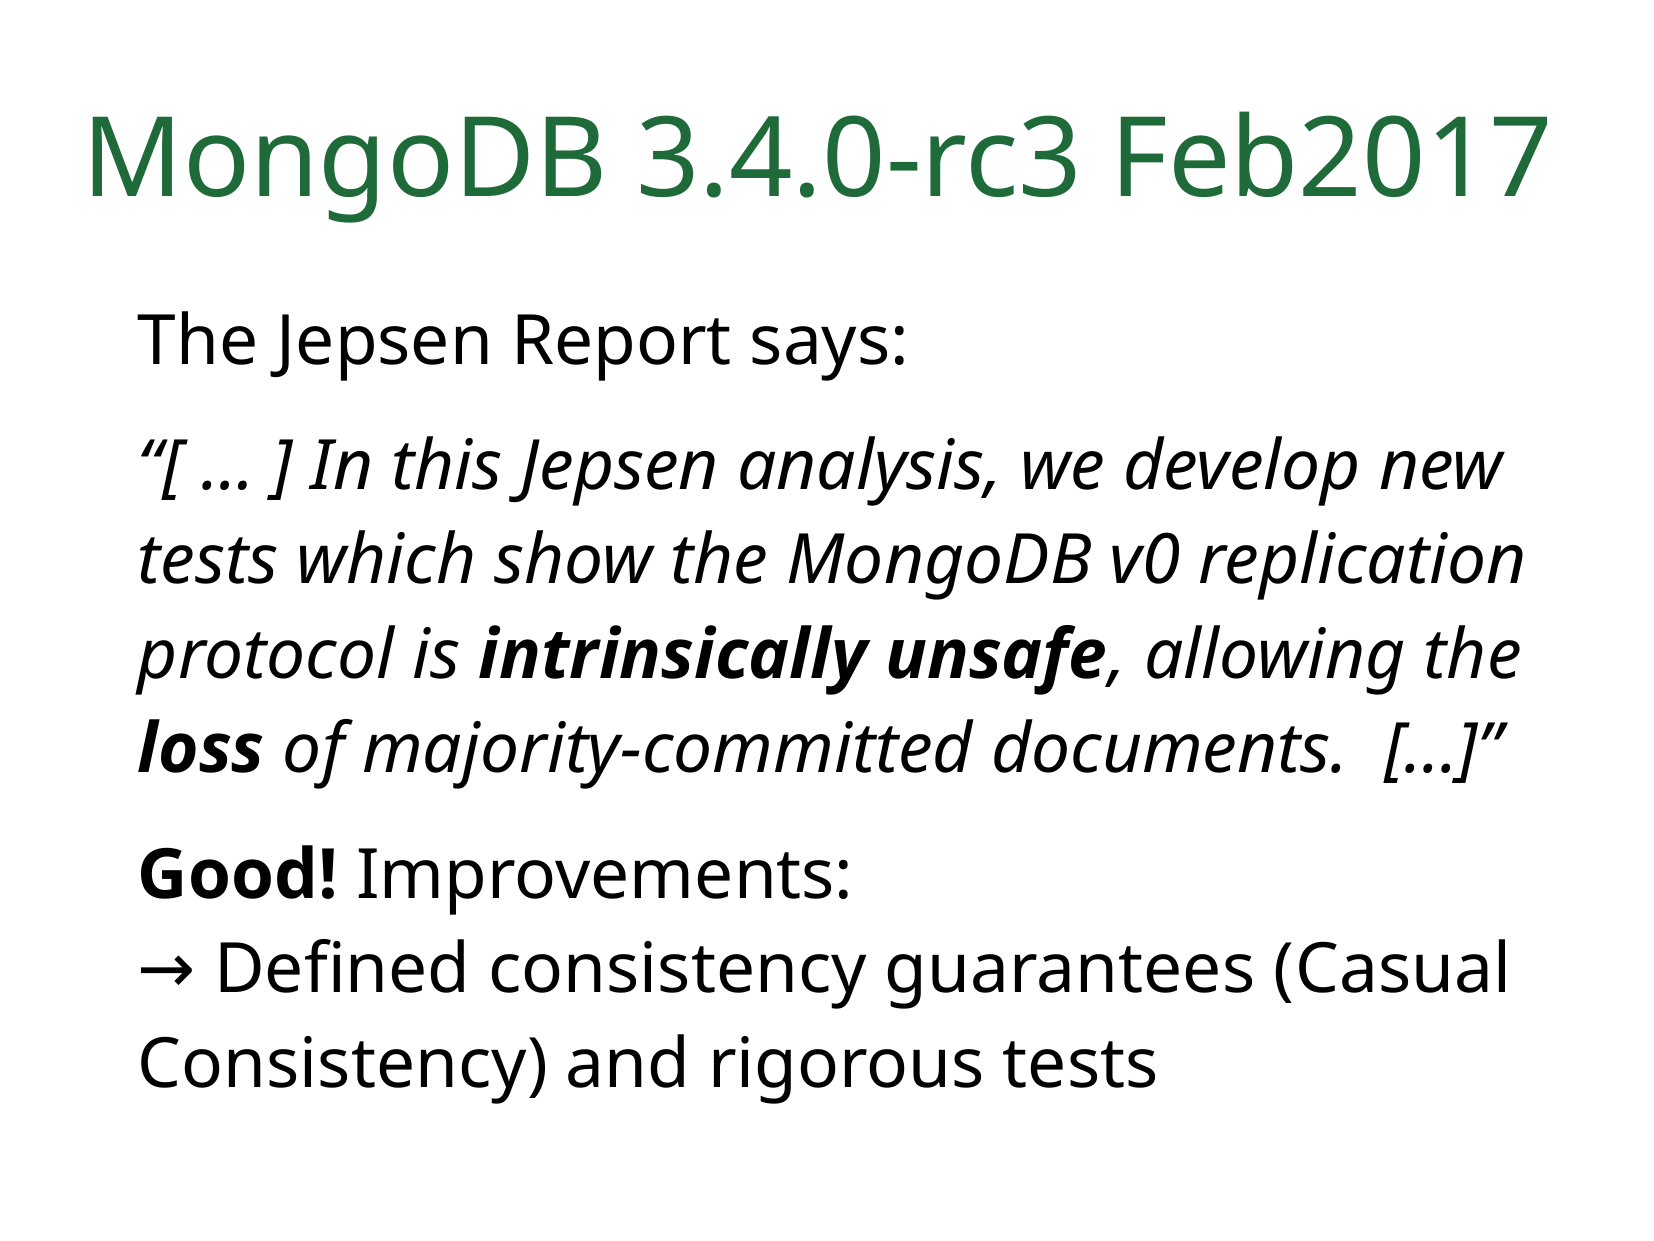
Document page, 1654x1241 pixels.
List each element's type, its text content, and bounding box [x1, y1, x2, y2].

title MongoDB 3.4.0-rc3 Feb2017 [82, 49, 1571, 257]
list The Jepsen Report says: “[ … ] In this Jepsen analysis, we develop new tests which show the MongoDB v0 replication protocol is intrinsically unsafe, allowing the loss of majority-committed documents. [...]” Good! Improvements: → Defined consistency guarantees (Casual Consistency) and rigorous tests [82, 290, 1571, 1126]
